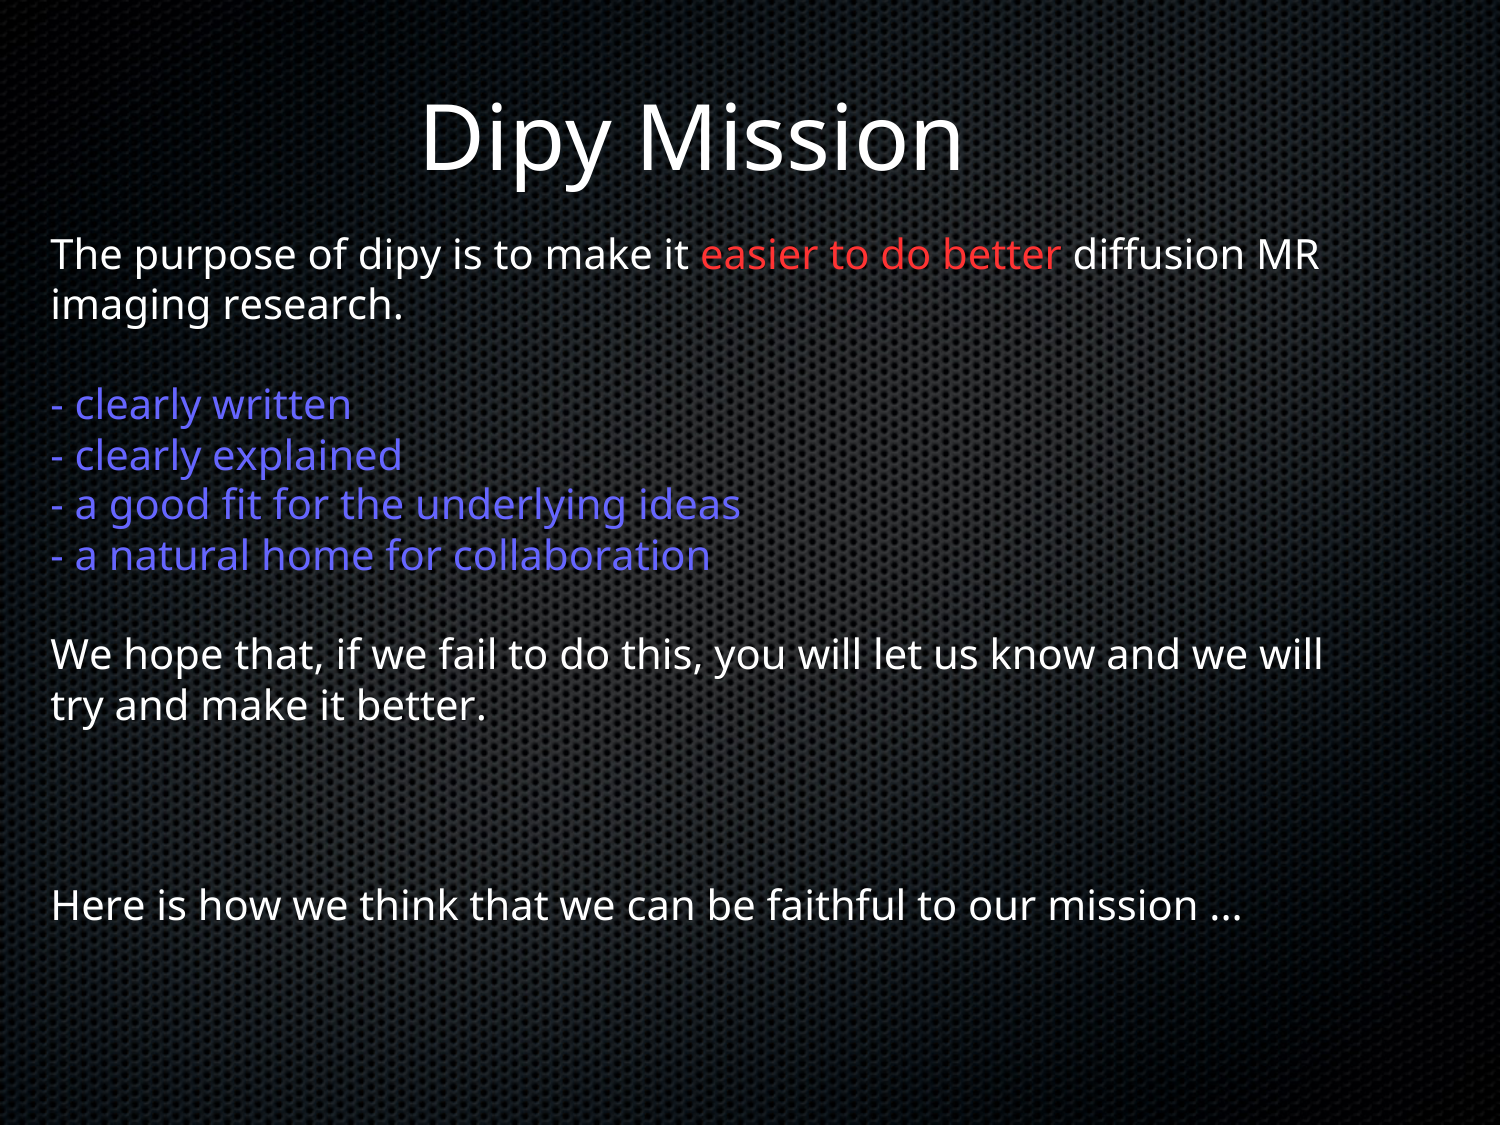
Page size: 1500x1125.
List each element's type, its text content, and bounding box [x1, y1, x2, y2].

text_box Dipy Mission The purpose of dipy is to make it easier to do better diffusion MR imaging research. - clearly written - clearly explained - a good fit for the underlying ideas - a natural home for collaboration We hope that, if we fail to do this, you will let us know and we will try and make it better. Here is how we think that we can be faithful to our mission ... [35, 70, 1455, 986]
picture [0, 0, 1500, 1125]
